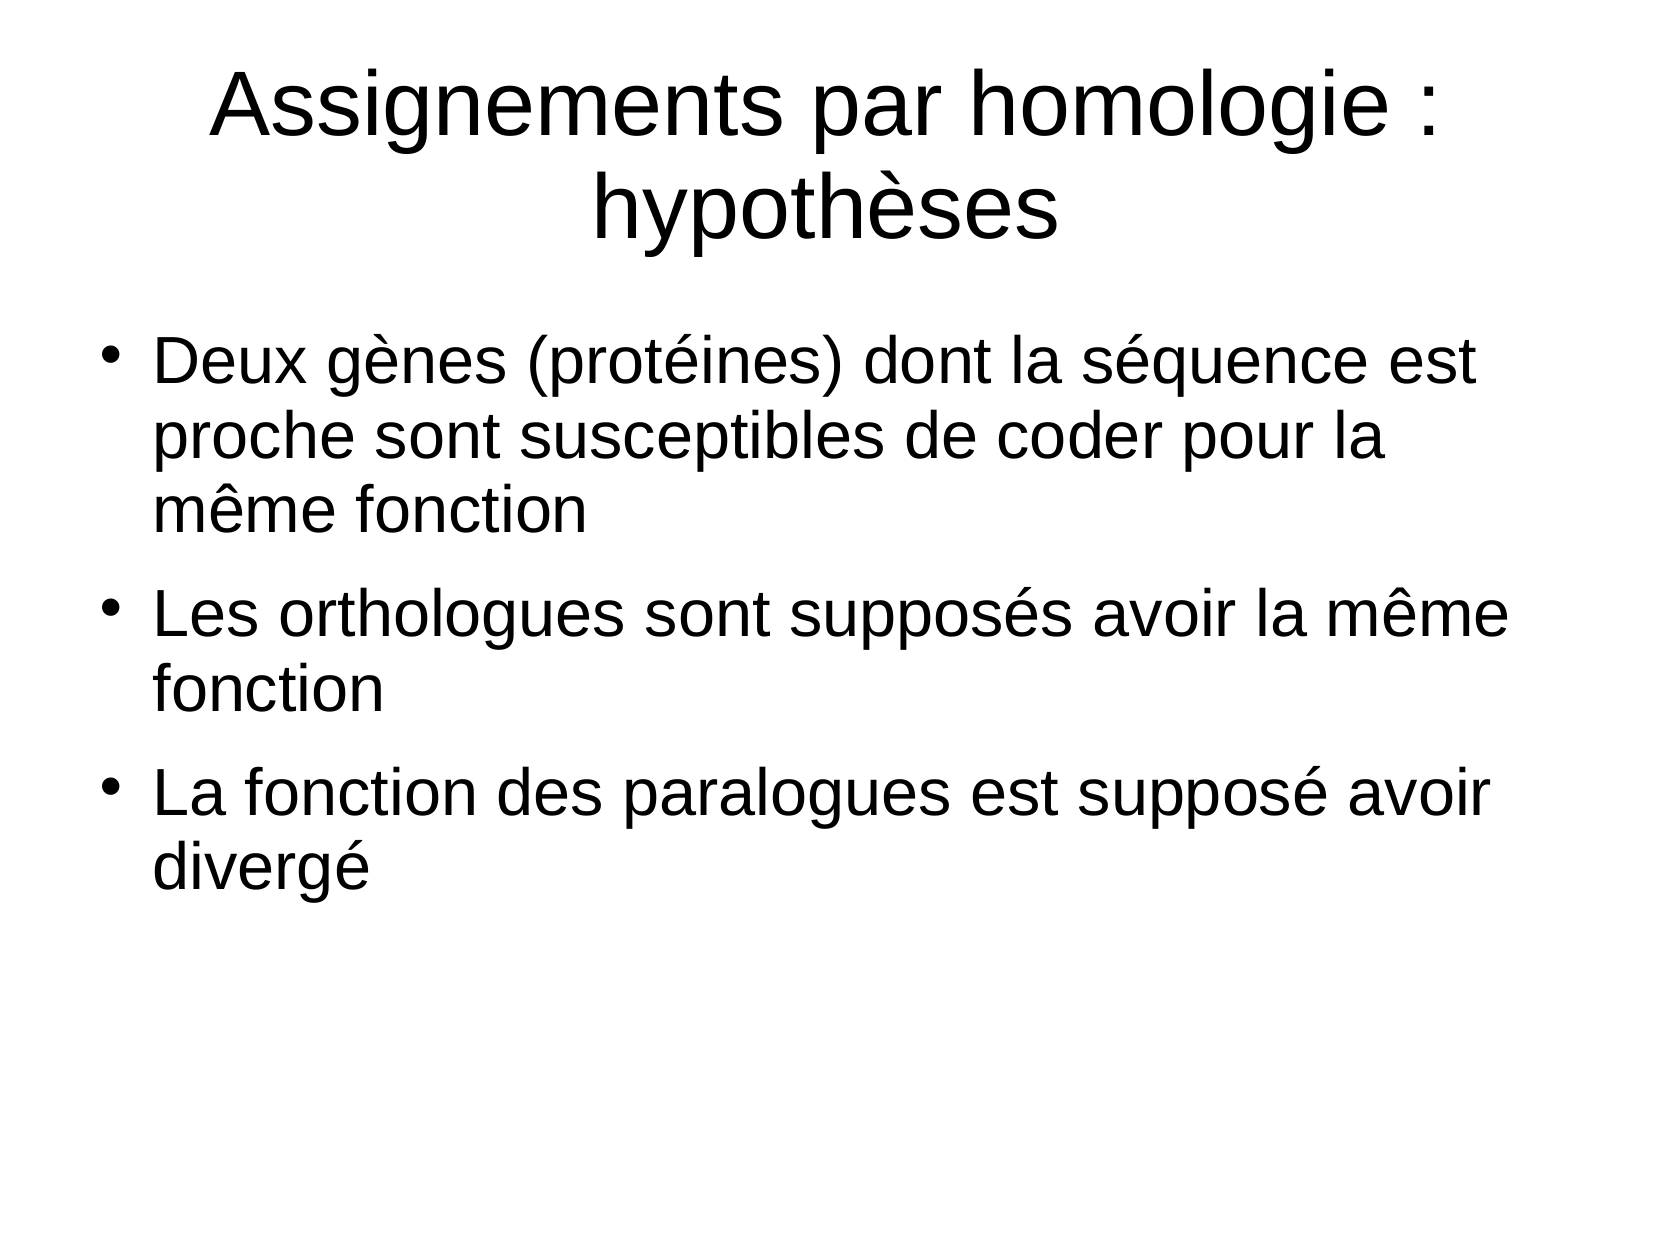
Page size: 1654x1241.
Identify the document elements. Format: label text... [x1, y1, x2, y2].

title Assignements par homologie : hypothèses [82, 47, 1571, 259]
list Deux gènes (protéines) dont la séquence est proche sont susceptibles de coder pour la même fonction Les orthologues sont supposés avoir la même fonction La fonction des paralogues est supposé avoir divergé [82, 319, 1571, 1139]
